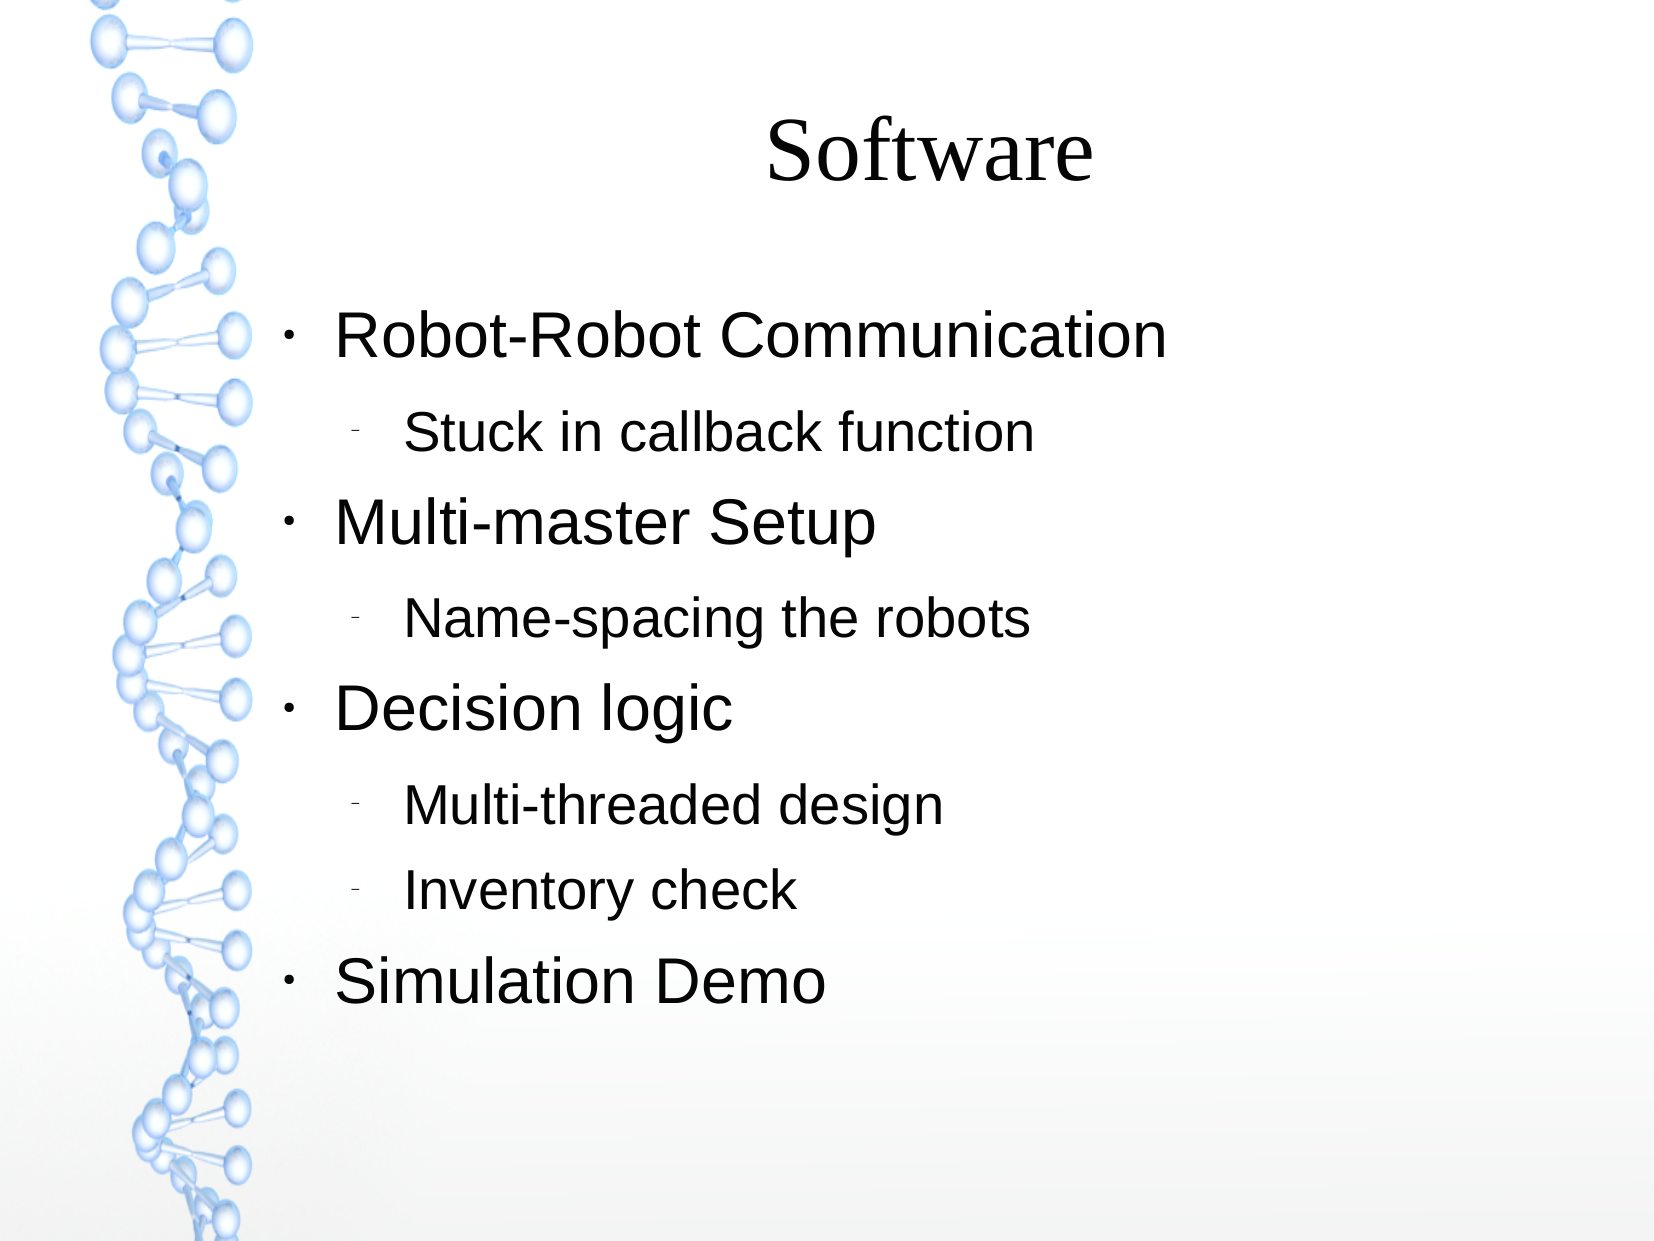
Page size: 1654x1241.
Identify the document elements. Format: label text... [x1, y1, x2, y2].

picture [0, 0, 1654, 1241]
list Robot-Robot Communication Stuck in callback function Multi-master Setup Name-spacing the robots Decision logic Multi-threaded design Inventory check Simulation Demo [265, 299, 1595, 1019]
title Software [265, 47, 1595, 252]
